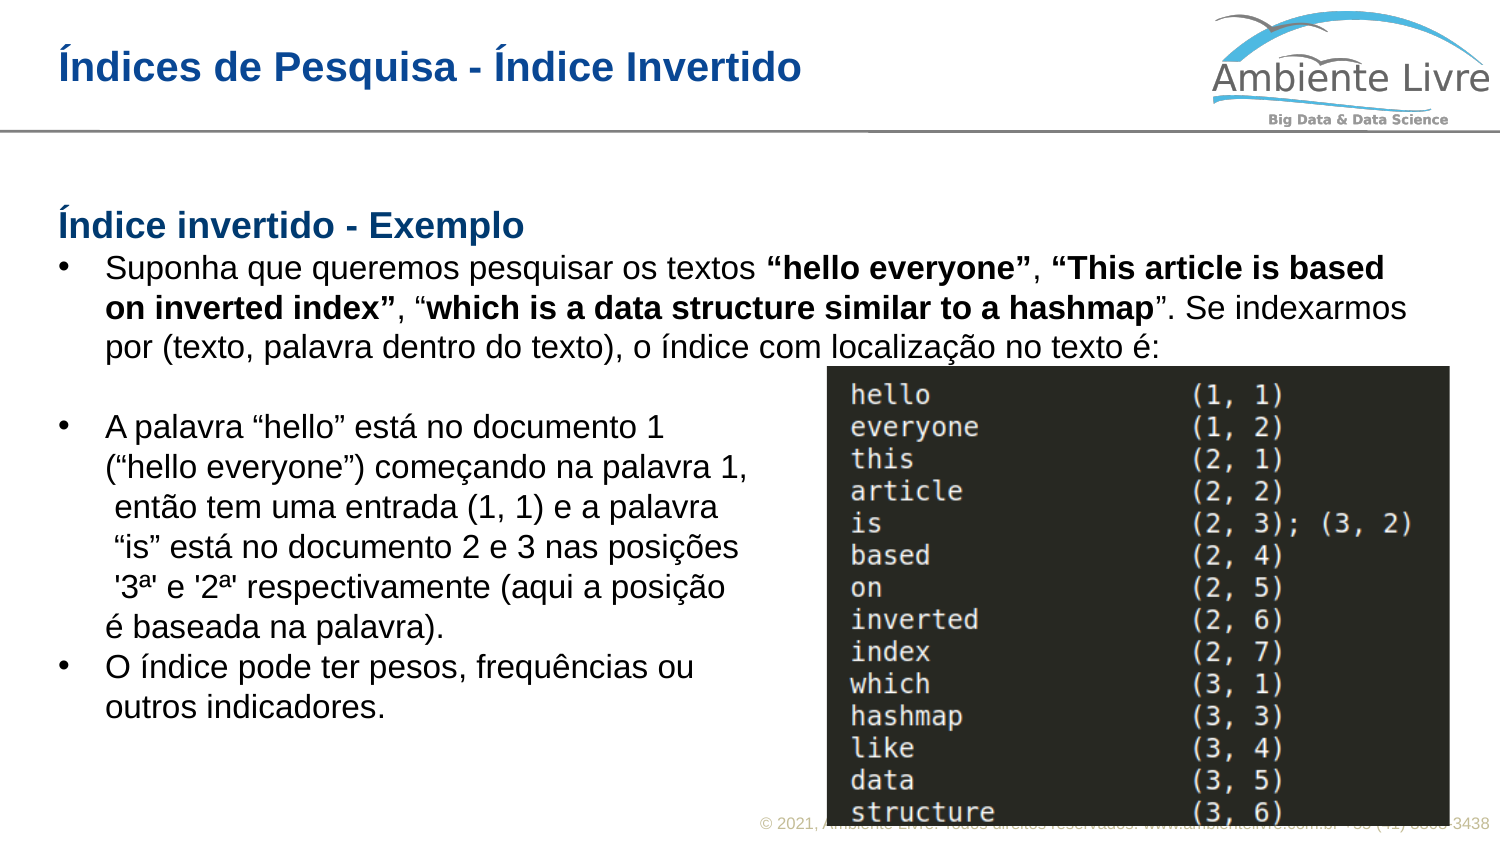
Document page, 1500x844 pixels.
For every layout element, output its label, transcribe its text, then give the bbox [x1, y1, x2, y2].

picture [826, 366, 1450, 826]
picture [1212, 11, 1489, 127]
title Índices de Pesquisa - Índice Invertido [43, 8, 1127, 129]
text_box Índice invertido - Exemplo Suponha que queremos pesquisar os textos “hello everyone”, “This article is based on inverted index”, “which is a data structure similar to a hashmap”. Se indexarmos por (texto, palavra dentro do texto), o índice com localização no texto é: A palavra “hello” está no documento 1 (“hello everyone”) começando na palavra 1, então tem uma entrada (1, 1) e a palavra “is” está no documento 2 e 3 nas posições '3ª' e '2ª' respectivamente (aqui a posição é baseada na palavra). O índice pode ter pesos, frequências ou outros indicadores. [43, 193, 1430, 733]
